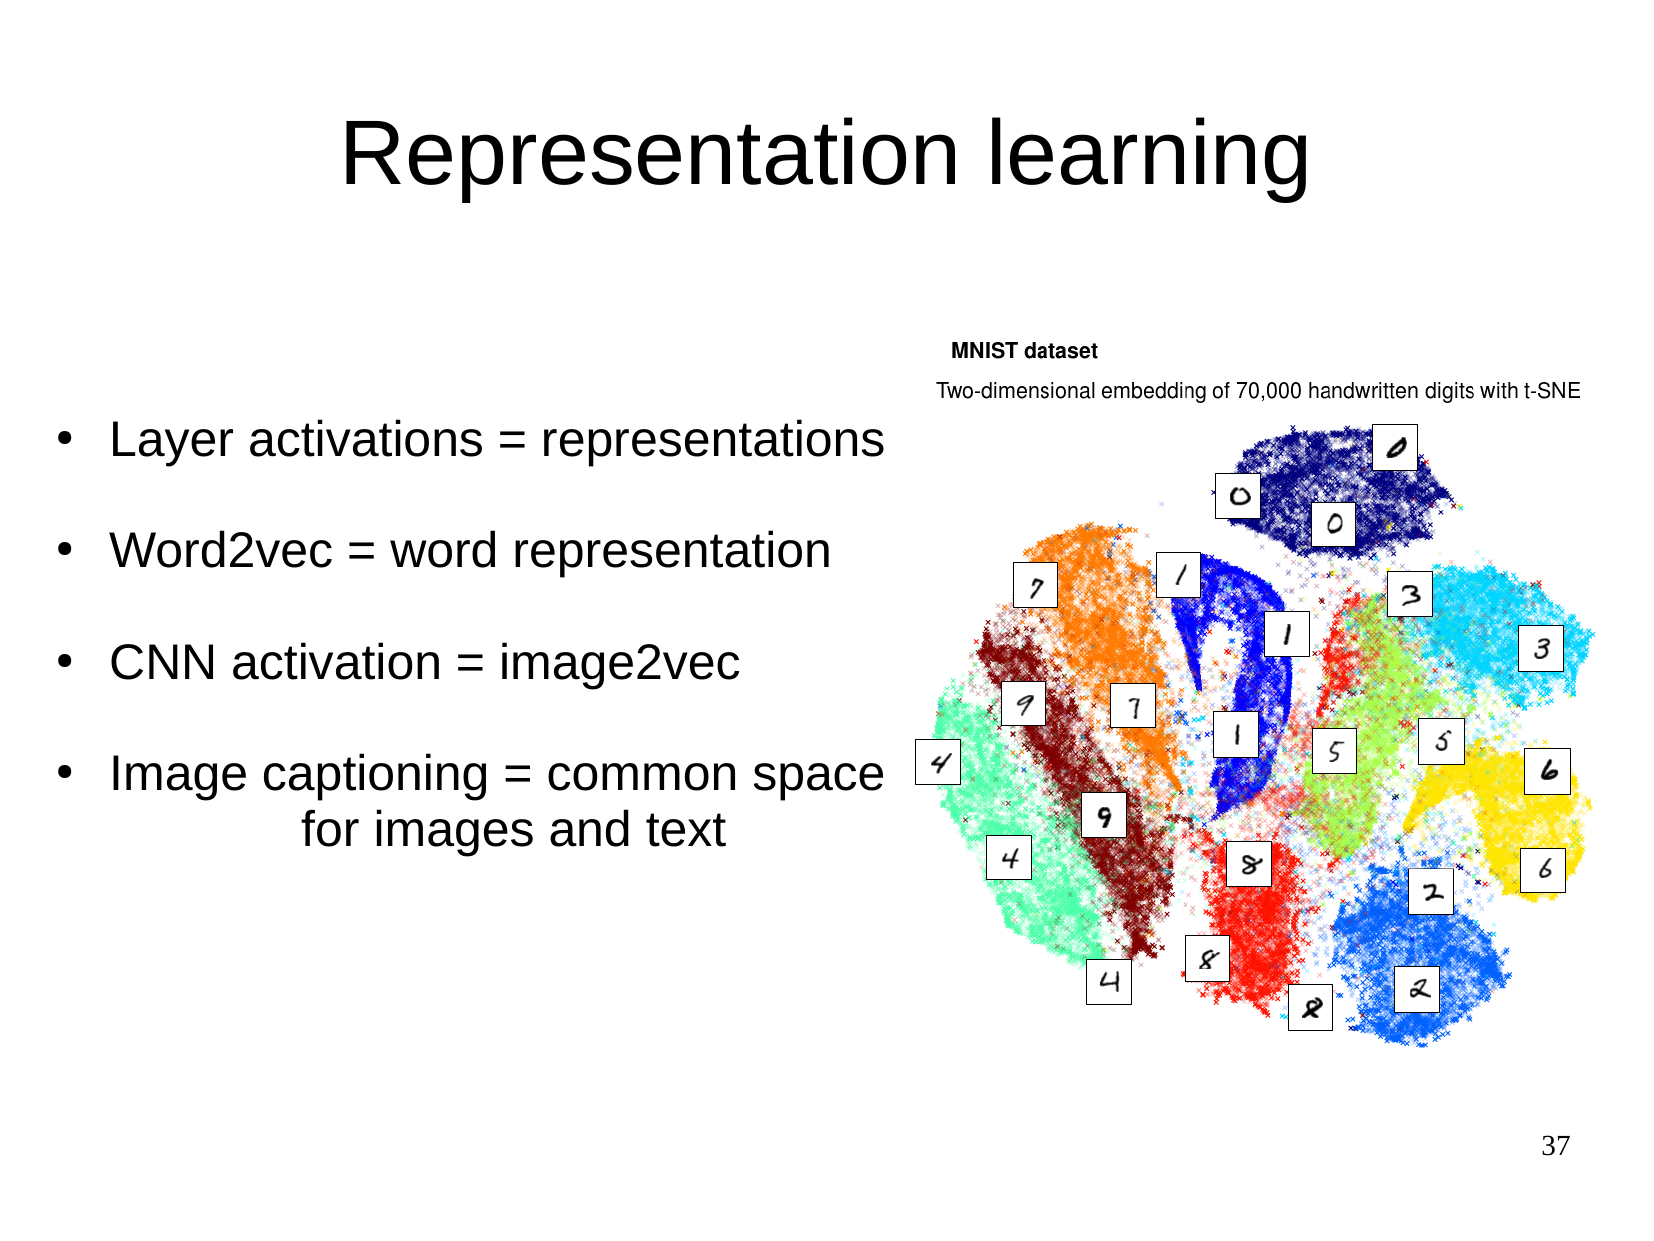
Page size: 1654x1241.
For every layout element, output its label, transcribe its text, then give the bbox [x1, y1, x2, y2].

title Representation learning [82, 49, 1571, 257]
picture [901, 332, 1616, 1048]
text_box Layer activations = representations Word2vec = word representation CNN activation = image2vec Image captioning = common space for images and text [23, 403, 934, 1076]
